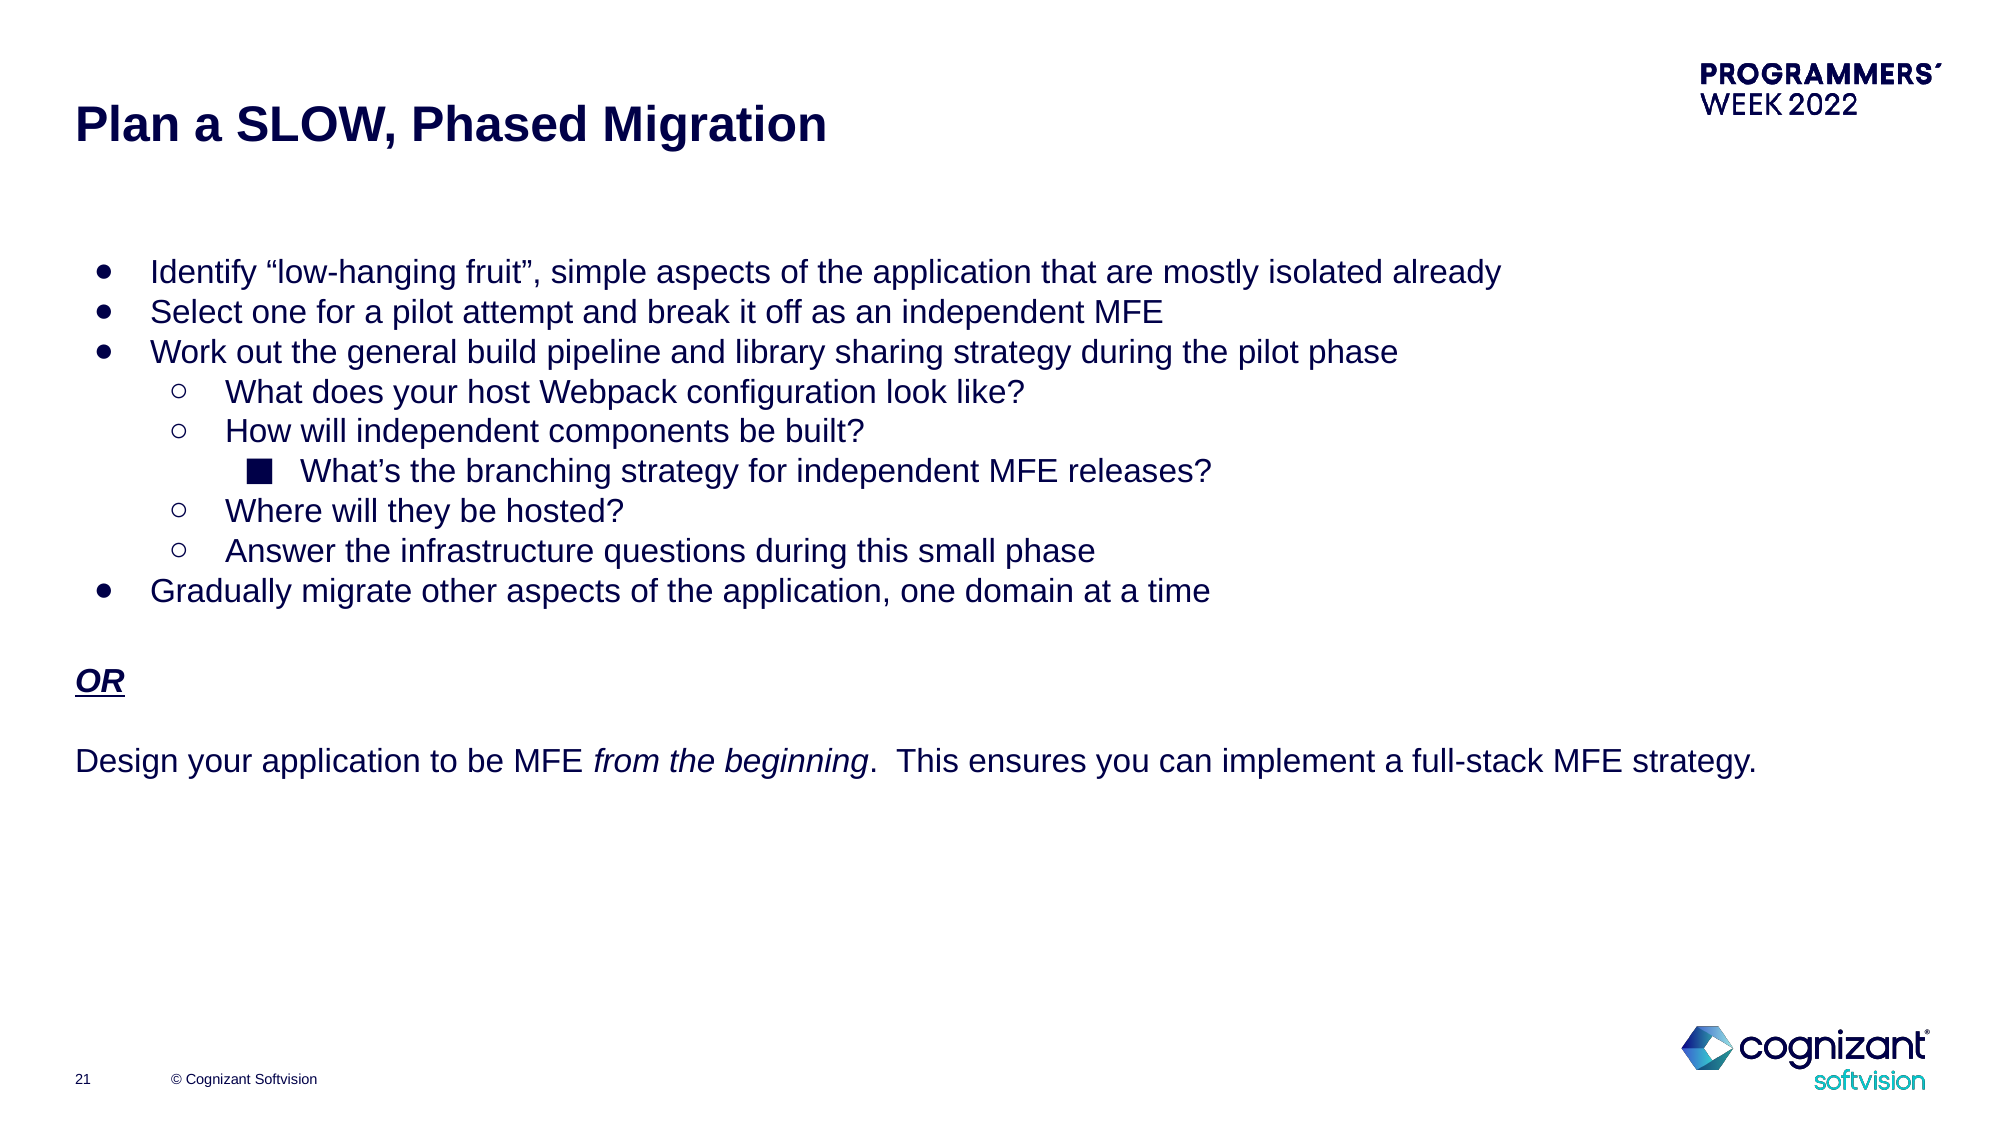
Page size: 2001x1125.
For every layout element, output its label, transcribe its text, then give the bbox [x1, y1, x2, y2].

footer © Cognizant Softvision [171, 1056, 368, 1088]
picture [1663, 1005, 1949, 1110]
picture [1677, 54, 1942, 129]
slide_number 1 [75, 1056, 133, 1088]
list Identify “low-hanging fruit”, simple aspects of the application that are mostly isolated already Select one for a pilot attempt and break it off as an independent MFE Work out the general build pipeline and library sharing strategy during the pilot phase What does your host Webpack configuration look like? How will independent components be built? What’s the branching strategy for independent MFE releases? Where will they be hosted? Answer the infrastructure questions during this small phase Gradually migrate other aspects of the application, one domain at a time OR Design your application to be MFE from the beginning. This ensures you can implement a full-stack MFE strategy. [75, 249, 1848, 938]
title Plan a SLOW, Phased Migration [75, 91, 1848, 142]
